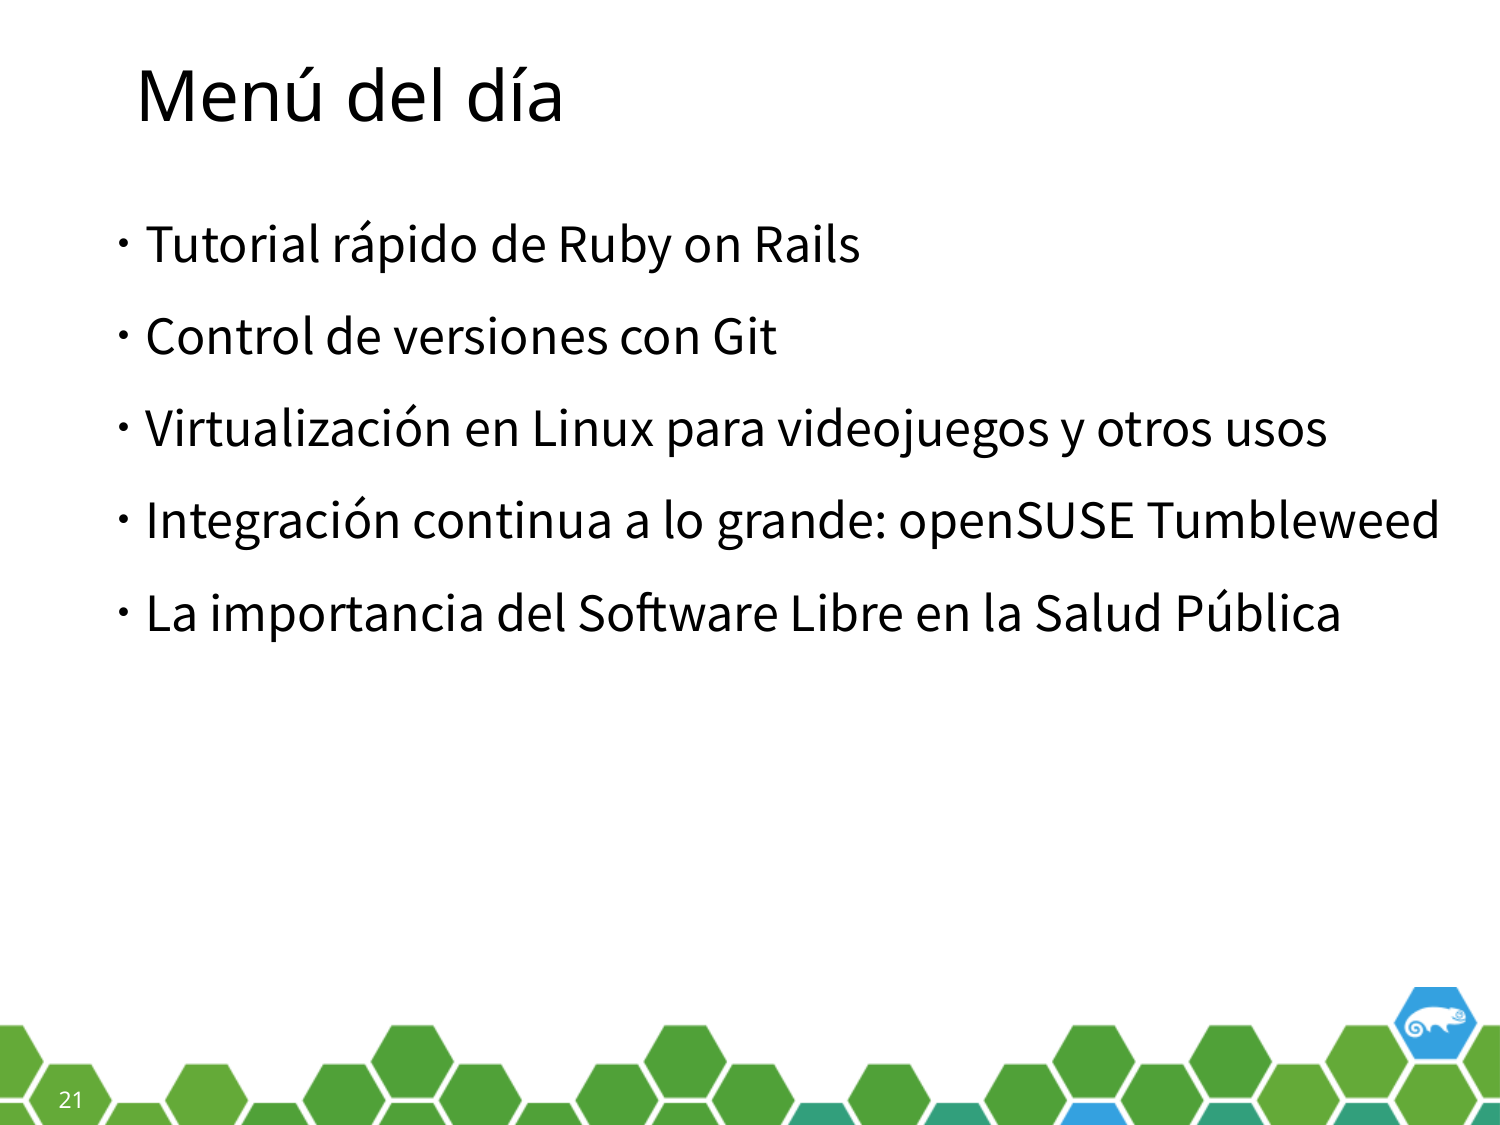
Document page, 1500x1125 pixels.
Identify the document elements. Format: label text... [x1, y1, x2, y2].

picture [0, 987, 1500, 1125]
title Menú del día [135, 12, 1372, 175]
list Tutorial rápido de Ruby on Rails Control de versiones con Git Virtualización en Linux para videojuegos y otros usos Integración continua a lo grande: openSUSE Tumbleweed La importancia del Software Libre en la Salud Pública [117, 208, 1455, 862]
